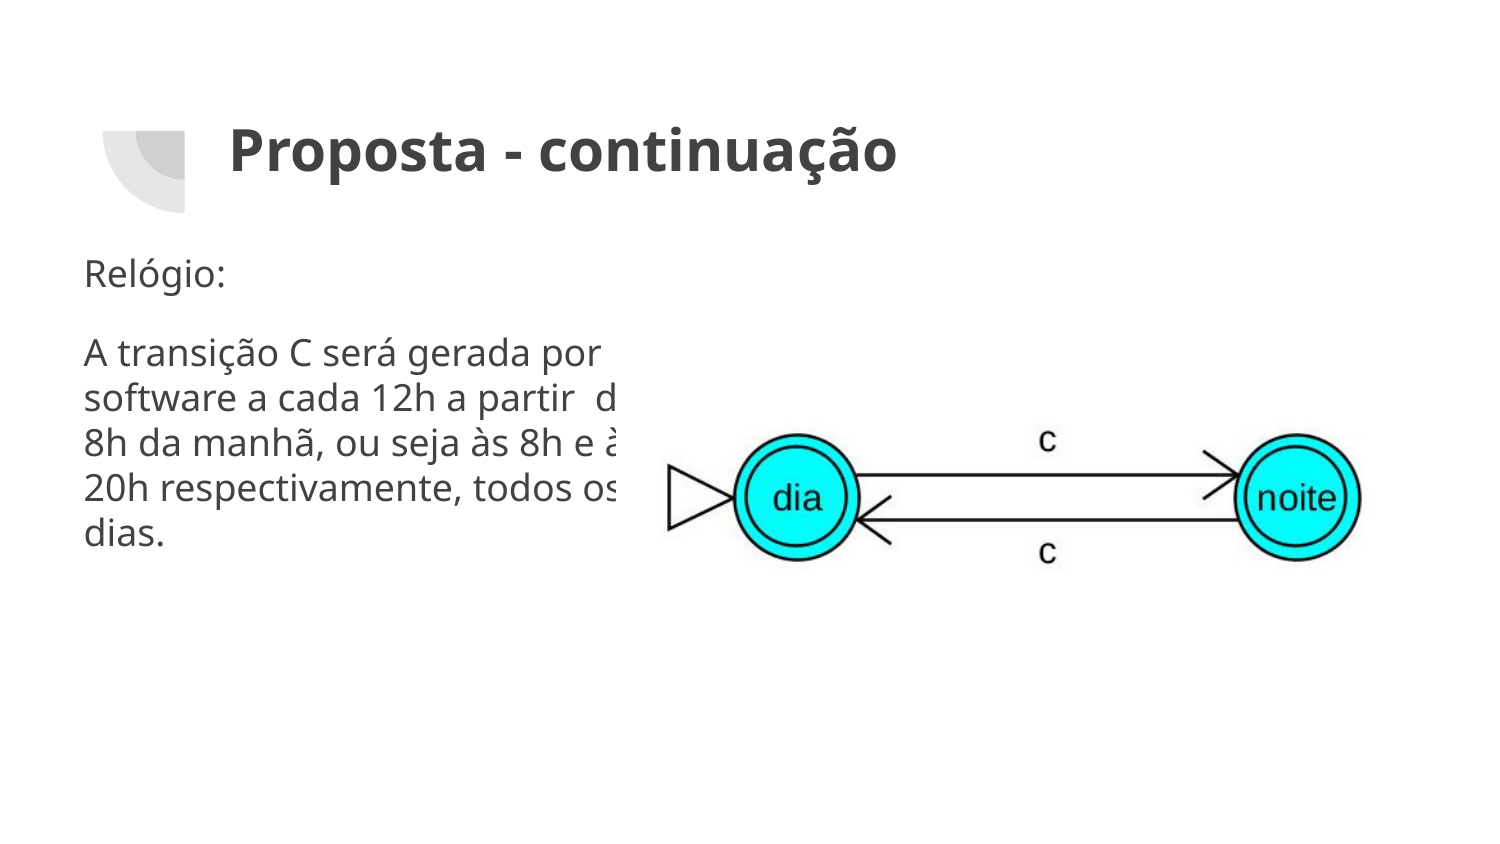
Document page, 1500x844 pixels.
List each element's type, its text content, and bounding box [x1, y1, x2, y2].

picture [616, 387, 1426, 607]
title Proposta - continuação [213, 98, 1368, 263]
list Relógio: A transição C será gerada por software a cada 12h a partir das 8h da manhã, ou seja às 8h e às 20h respectivamente, todos os dias. [68, 235, 674, 819]
